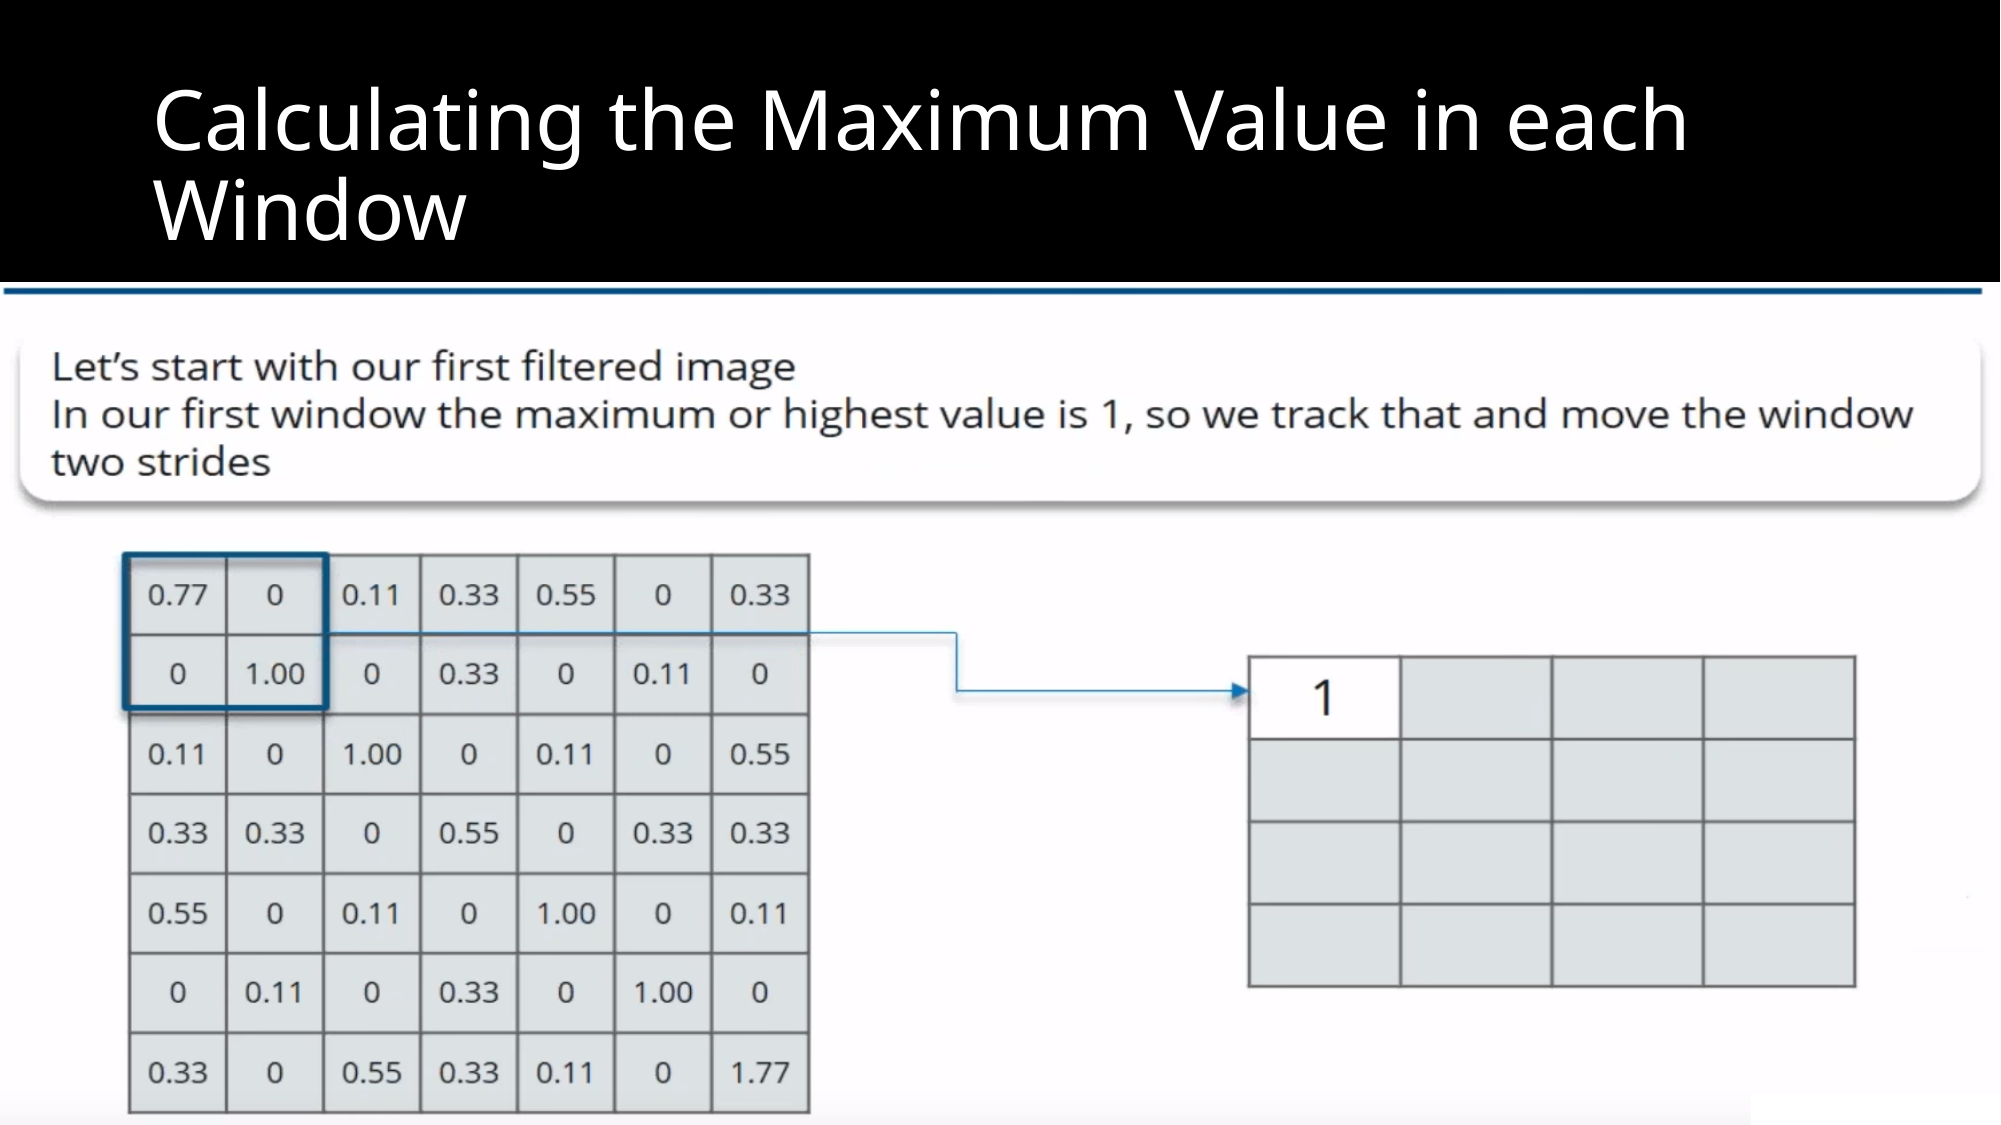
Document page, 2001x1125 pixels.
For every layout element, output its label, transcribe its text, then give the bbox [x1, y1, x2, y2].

text_box Calculating the Maximum Value in each Window [137, 59, 1863, 278]
picture [0, 282, 2000, 1125]
